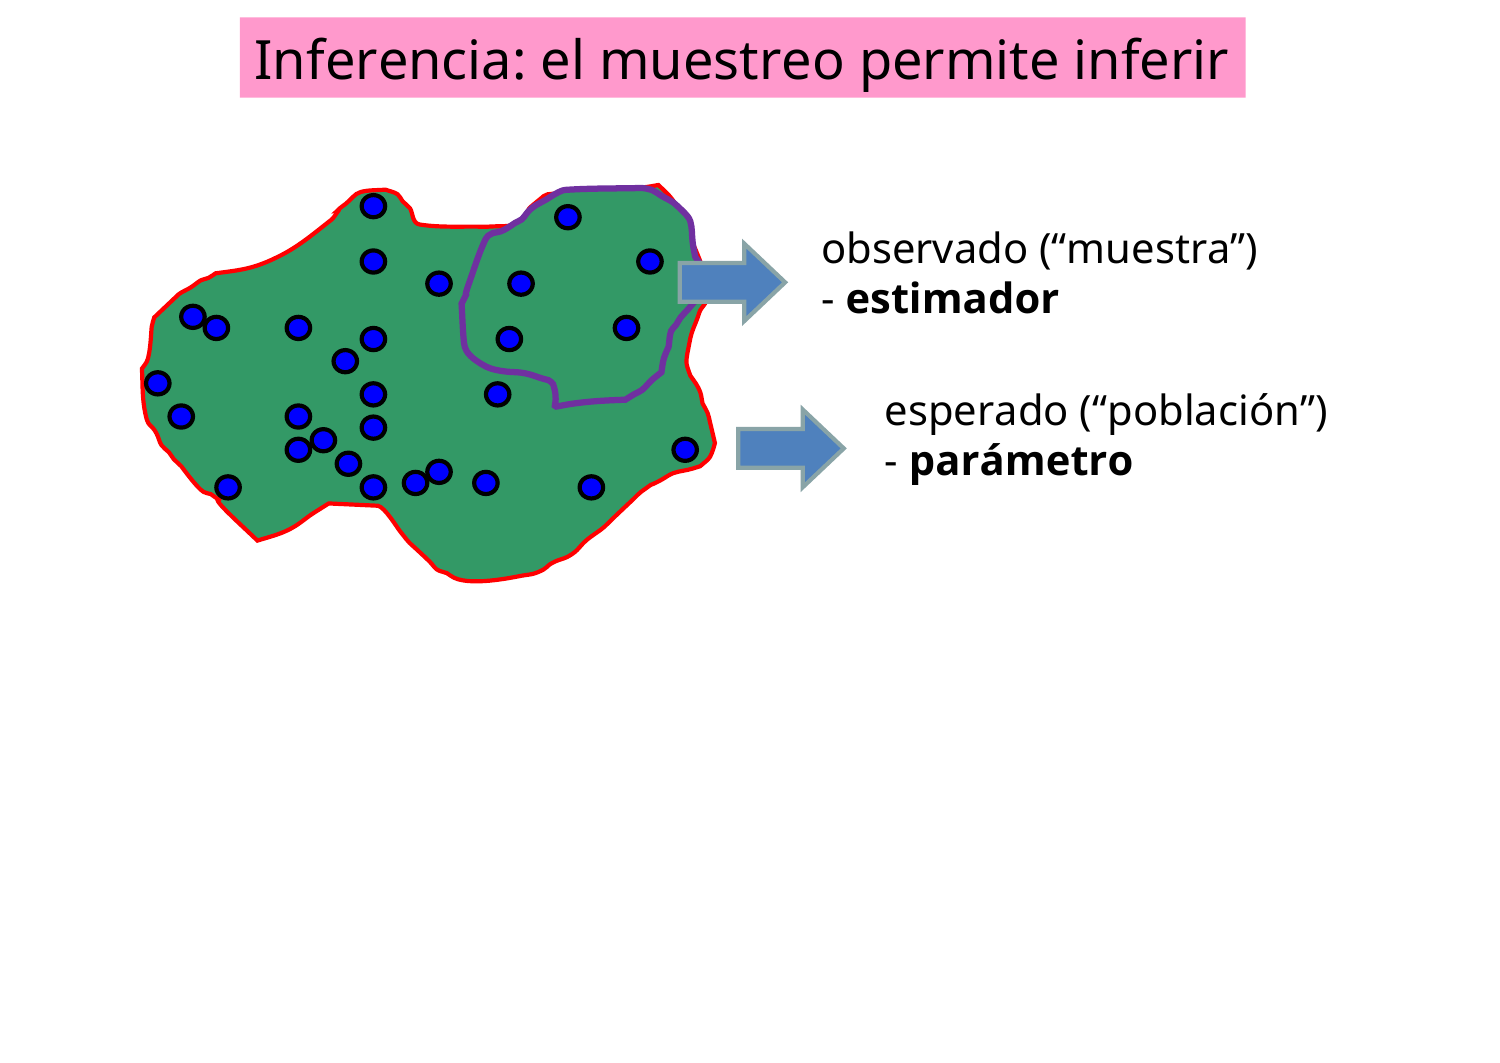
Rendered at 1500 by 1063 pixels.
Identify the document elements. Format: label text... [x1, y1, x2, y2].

text_box [738, 409, 844, 488]
text_box [141, 185, 786, 582]
text_box observado (“muestra”) - estimador [806, 214, 1274, 330]
text_box esperado (“población”) - parámetro [870, 376, 1343, 492]
text_box Inferencia: el muestreo permite inferir [239, 17, 1246, 98]
